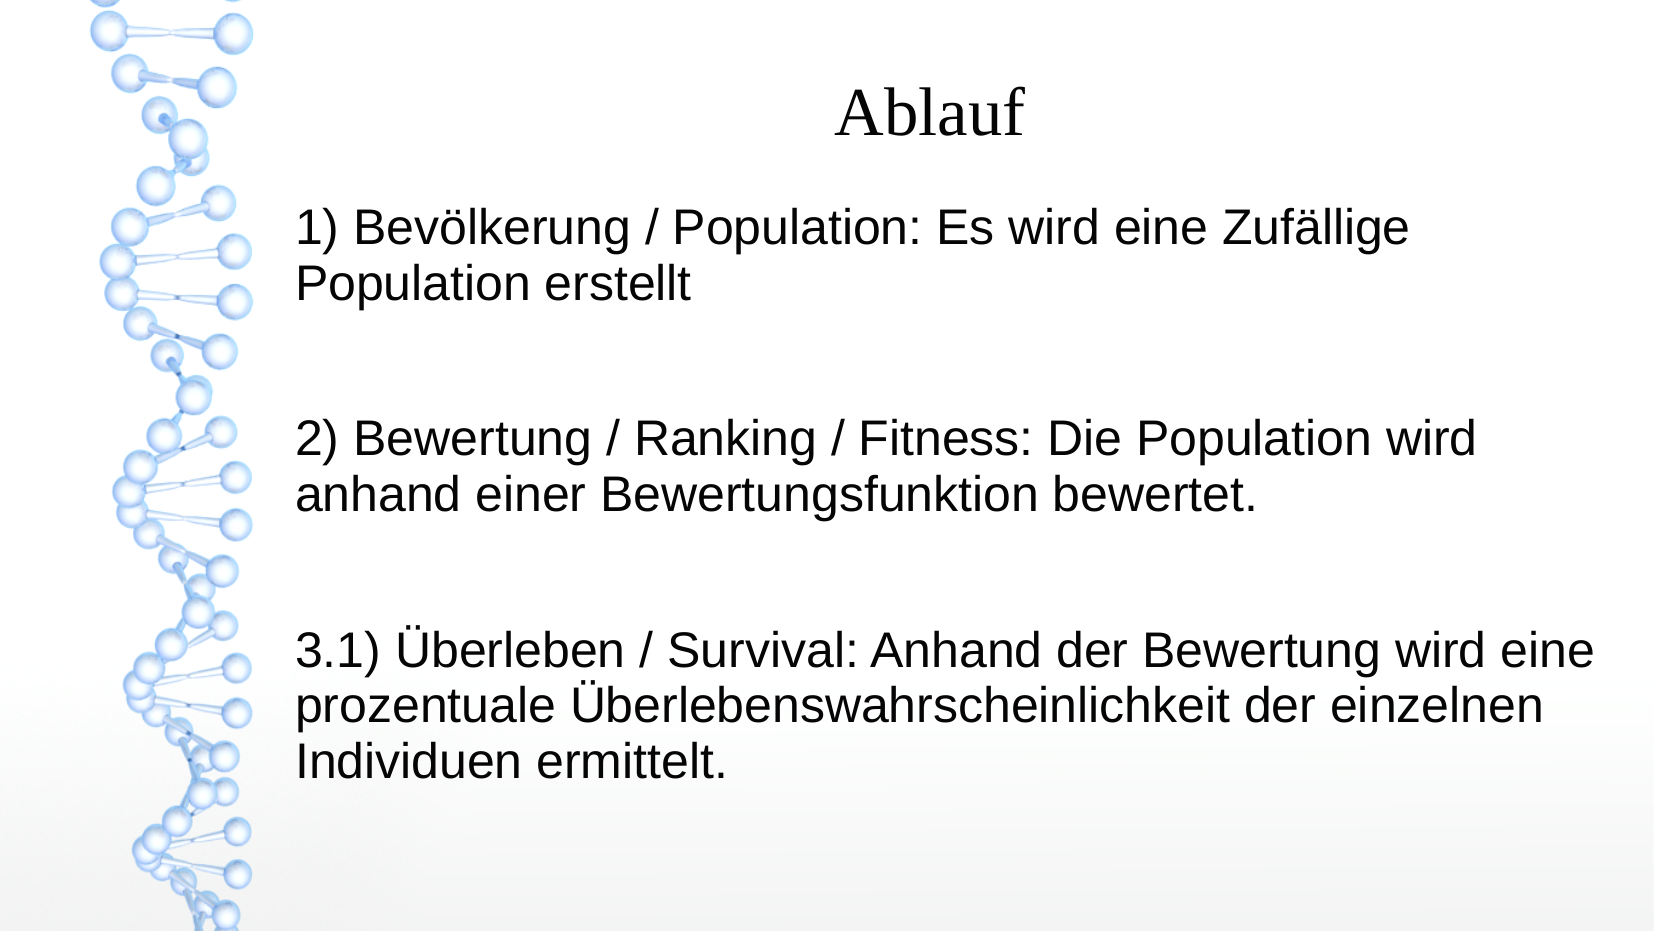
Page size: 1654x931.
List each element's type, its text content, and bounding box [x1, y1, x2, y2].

title Ablauf [265, 35, 1595, 189]
picture [0, 0, 1654, 931]
list 1) Bevölkerung / Population: Es wird eine Zufällige Population erstellt 2) Bewertung / Ranking / Fitness: Die Population wird anhand einer Bewertungsfunktion bewertet. 3.1) Überleben / Survival: Anhand der Bewertung wird eine prozentuale Überlebenswahrscheinlichkeit der einzelnen Individuen ermittelt. [295, 199, 1625, 931]
